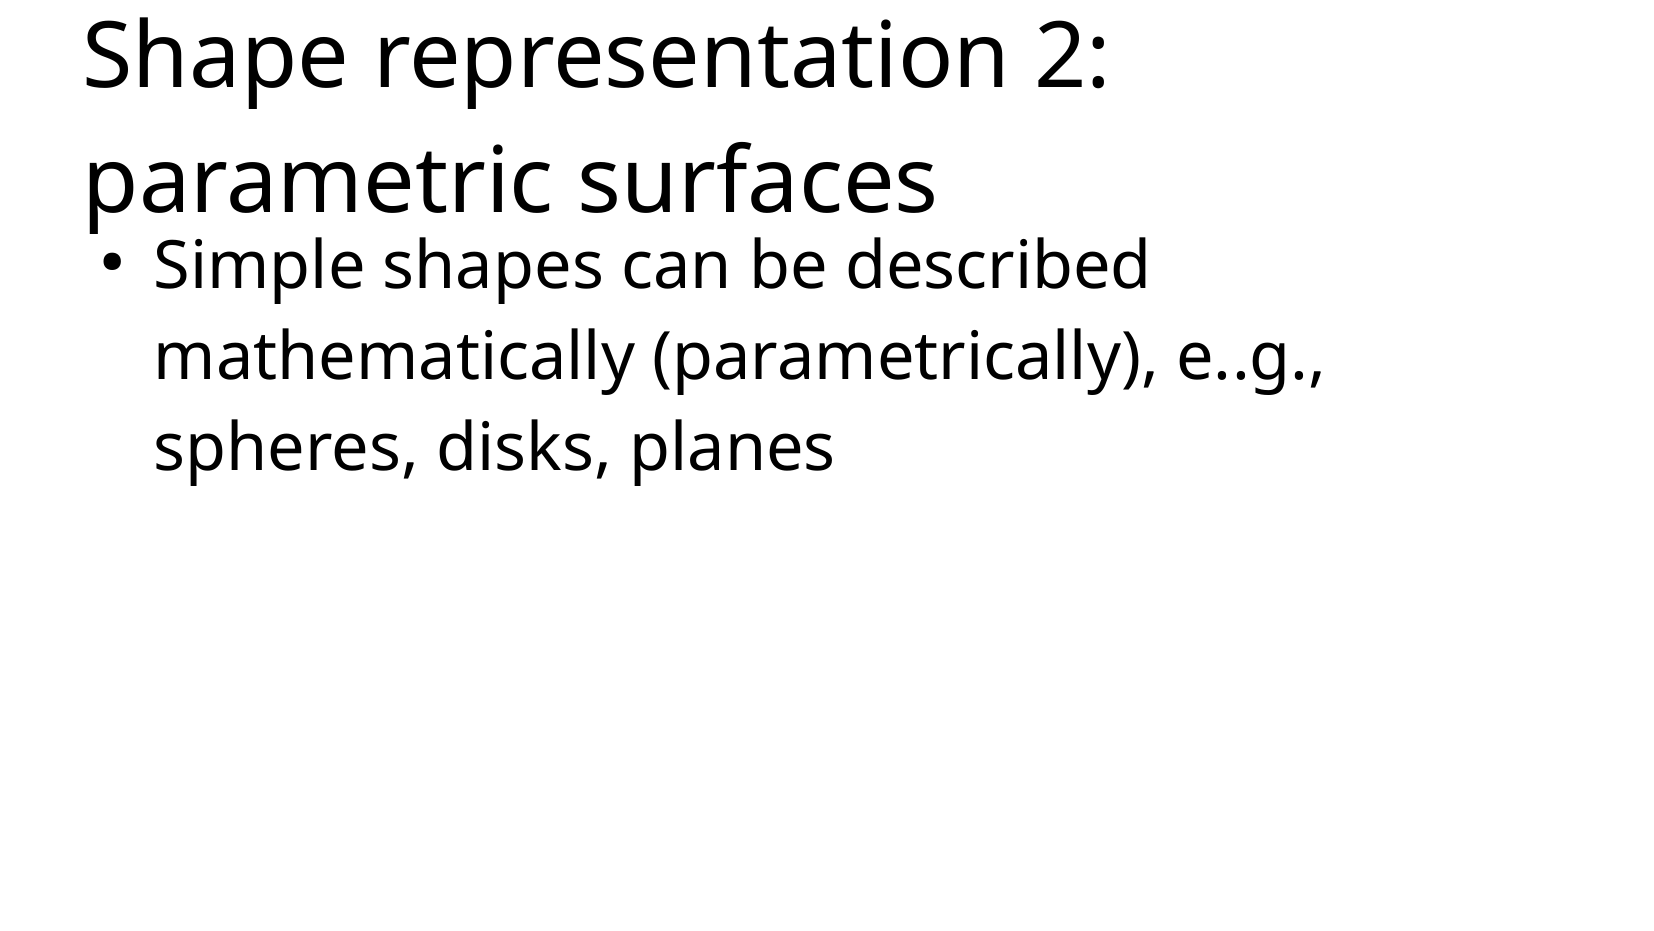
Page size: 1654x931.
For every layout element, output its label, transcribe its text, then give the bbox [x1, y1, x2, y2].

title Shape representation 2: parametric surfaces [82, 37, 1571, 193]
list Simple shapes can be described mathematically (parametrically), e..g., spheres, disks, planes [82, 217, 1571, 758]
